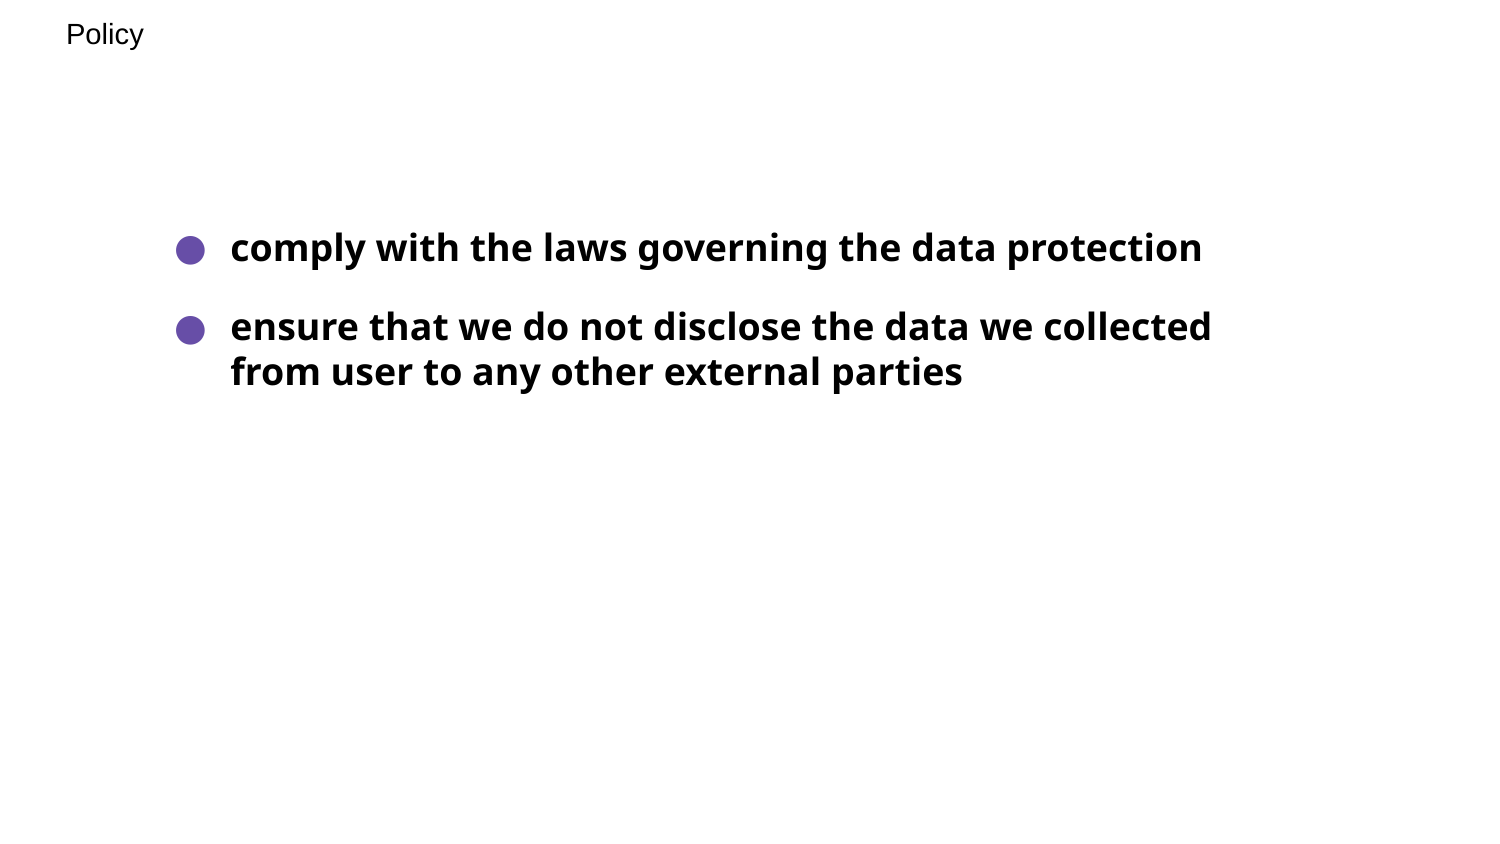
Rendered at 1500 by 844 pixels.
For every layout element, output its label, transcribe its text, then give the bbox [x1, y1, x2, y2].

text_box comply with the laws governing the data protection ensure that we do not disclose the data we collected from user to any other external parties [140, 208, 1324, 444]
title Policy [51, 0, 1449, 105]
